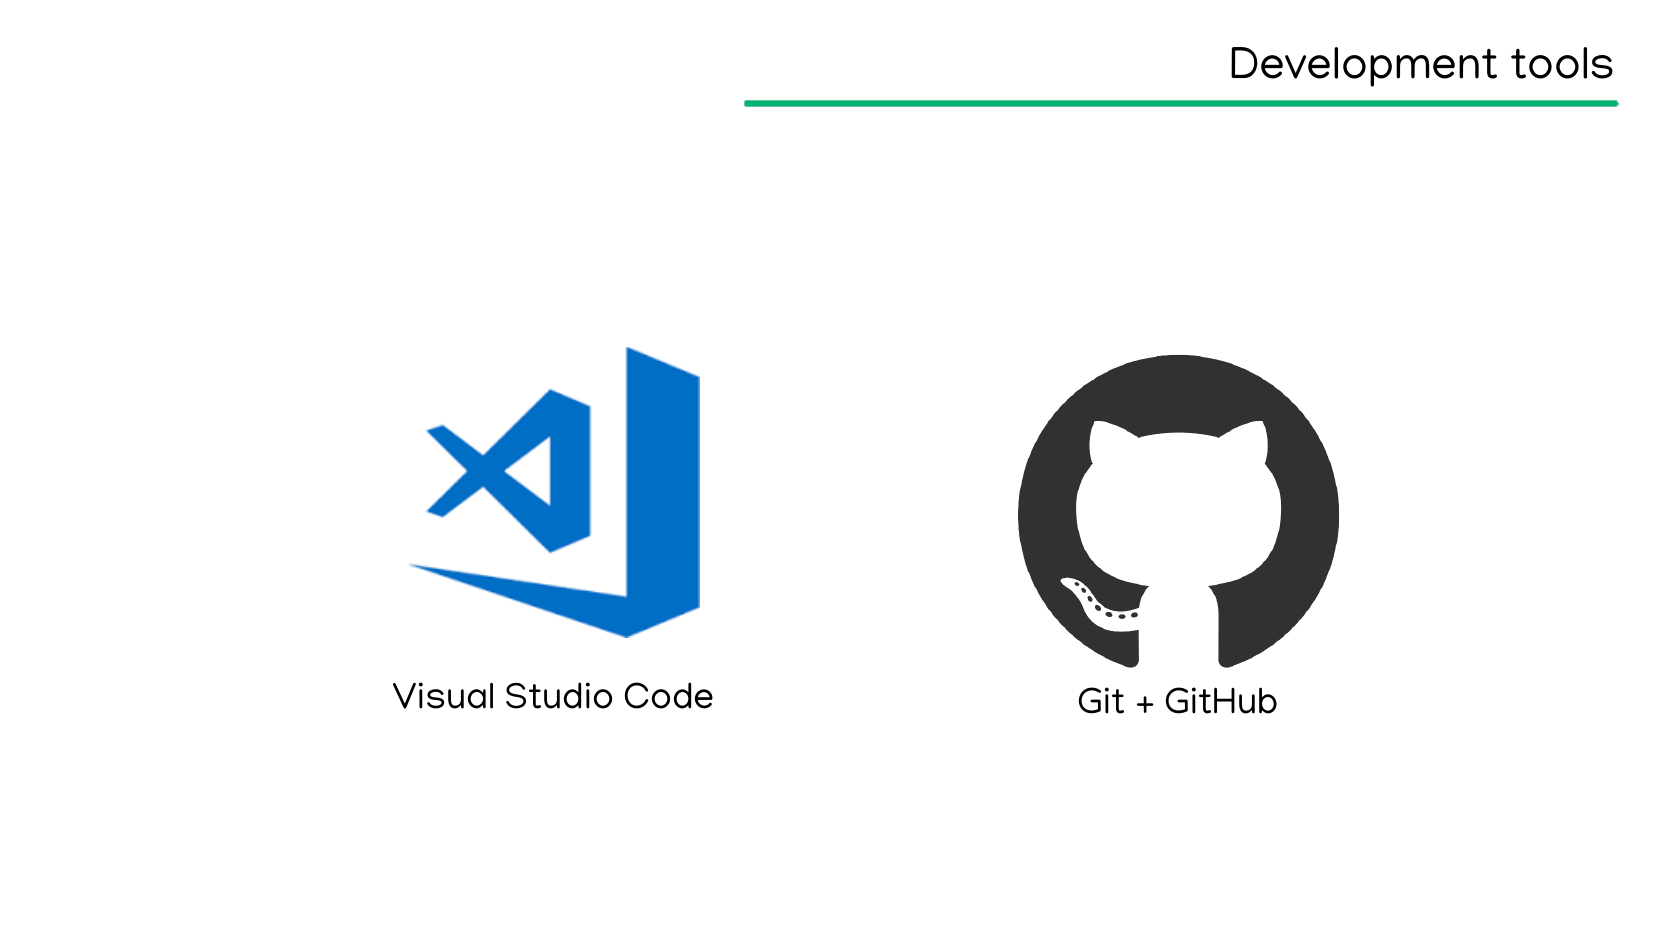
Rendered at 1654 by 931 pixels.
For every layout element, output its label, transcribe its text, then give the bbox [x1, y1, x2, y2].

text_box Development tools [738, 37, 1631, 204]
text_box Git + GitHub [1062, 679, 1294, 736]
picture [408, 347, 700, 638]
text_box Visual Studio Code [377, 673, 731, 730]
picture [856, 342, 1501, 680]
